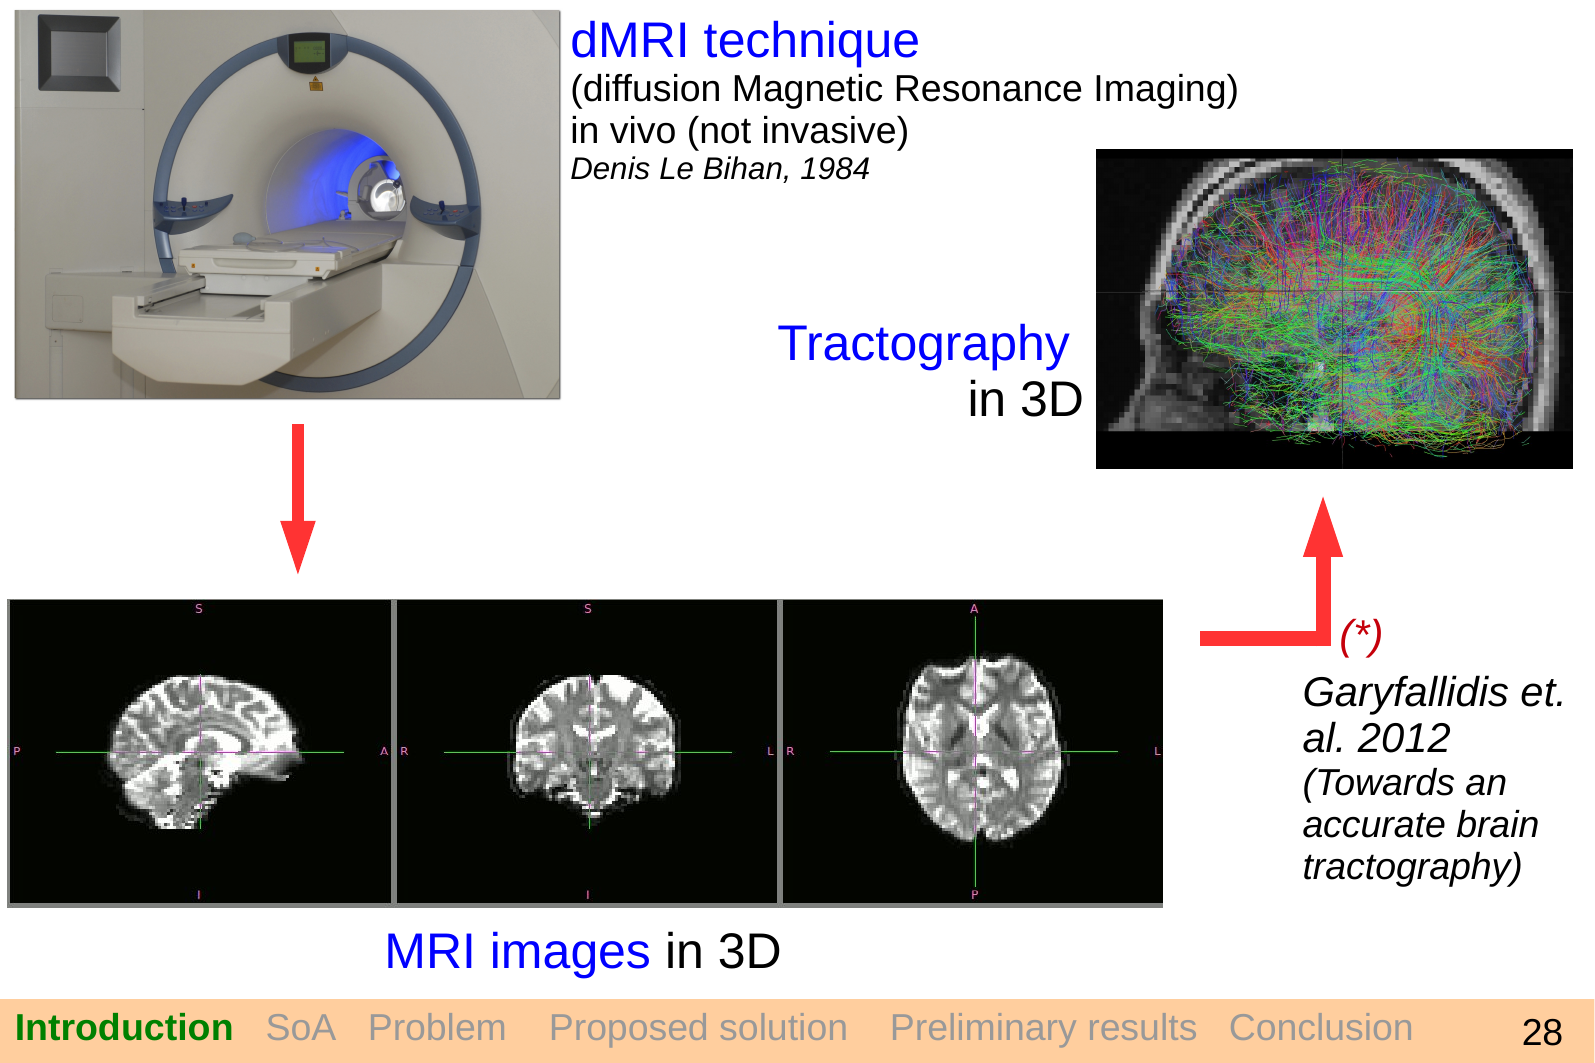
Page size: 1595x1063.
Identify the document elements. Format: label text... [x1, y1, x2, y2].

text_box <number> [1377, 1003, 1579, 1063]
text_box Introduction SoA Problem Proposed solution Preliminary results Conclusion [0, 999, 1595, 1063]
list Garyfallidis et. al. 2012 (Towards an accurate brain tractography) [1231, 668, 1589, 912]
list (*) [1268, 611, 1483, 668]
list Tractography in 3D [614, 315, 1084, 428]
picture [7, 599, 1163, 908]
picture [13, 8, 563, 402]
list dMRI technique (diffusion Magnetic Resonance Imaging) in vivo (not invasive) Denis Le Bihan, 1984 [563, 11, 1270, 188]
picture [1096, 149, 1573, 469]
list MRI images in 3D [313, 923, 1084, 980]
